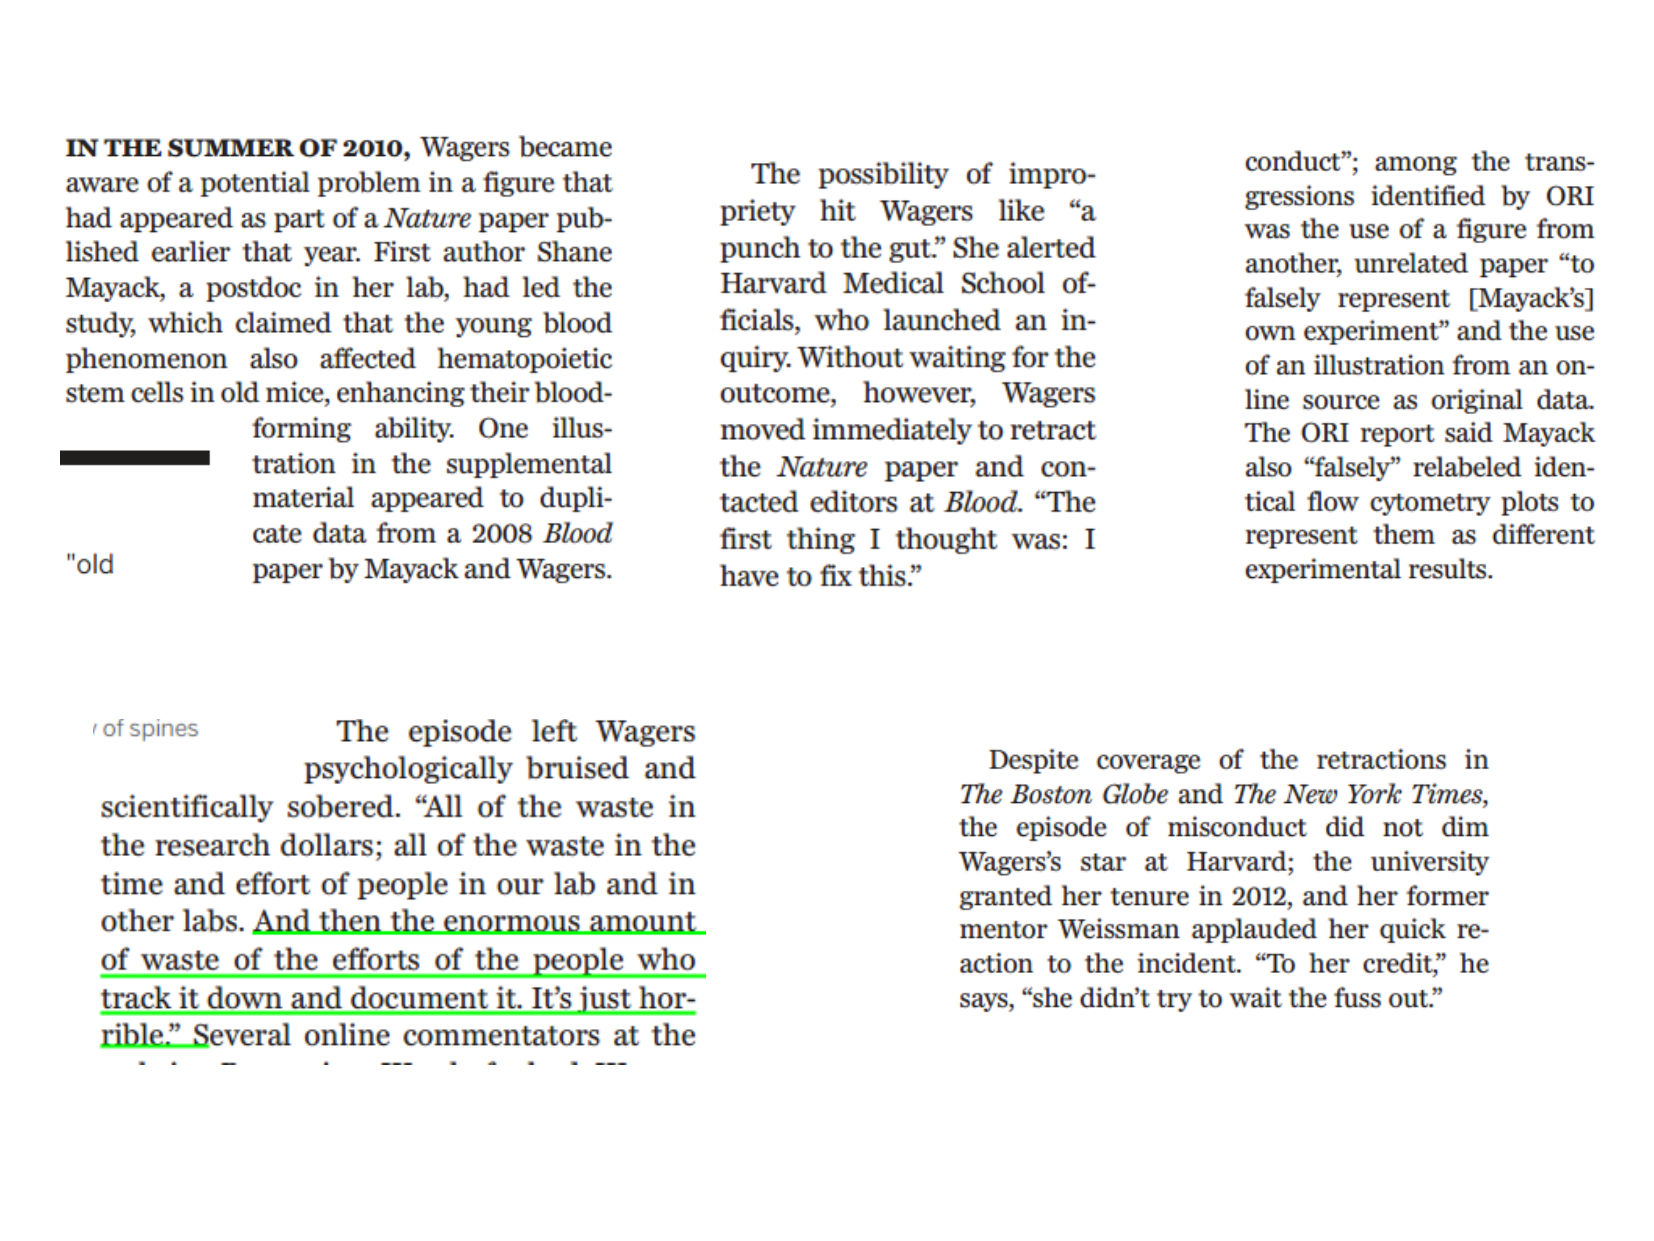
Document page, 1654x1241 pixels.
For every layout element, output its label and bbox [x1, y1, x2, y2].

picture [60, 134, 633, 586]
picture [945, 744, 1497, 1021]
picture [93, 719, 706, 1066]
picture [718, 157, 1109, 593]
picture [1240, 149, 1621, 588]
